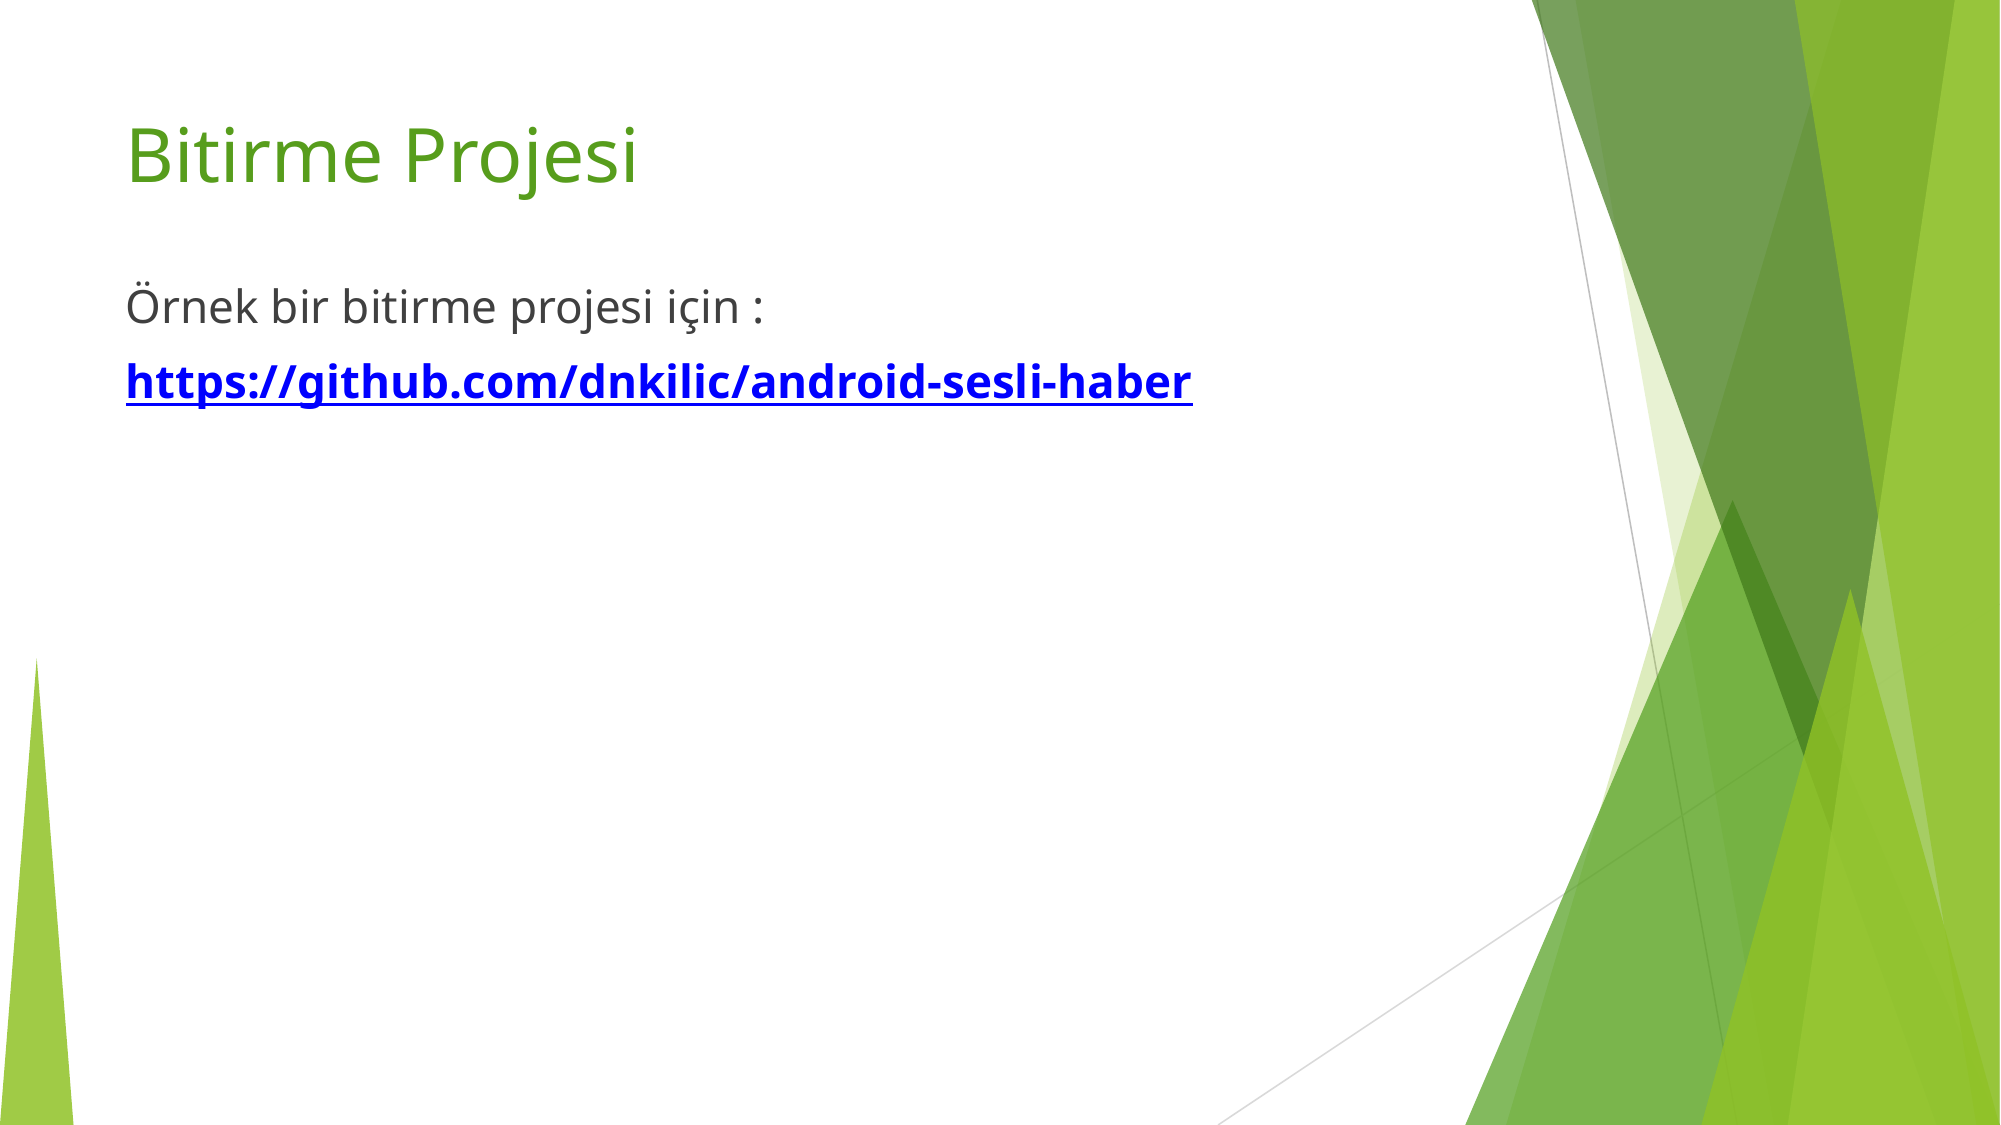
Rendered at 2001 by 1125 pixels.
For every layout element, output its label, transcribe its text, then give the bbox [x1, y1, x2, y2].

title Bitirme Projesi [111, 99, 1522, 317]
list Örnek bir bitirme projesi için : https://github.com/dnkilic/android-sesli-haber [111, 270, 1501, 746]
